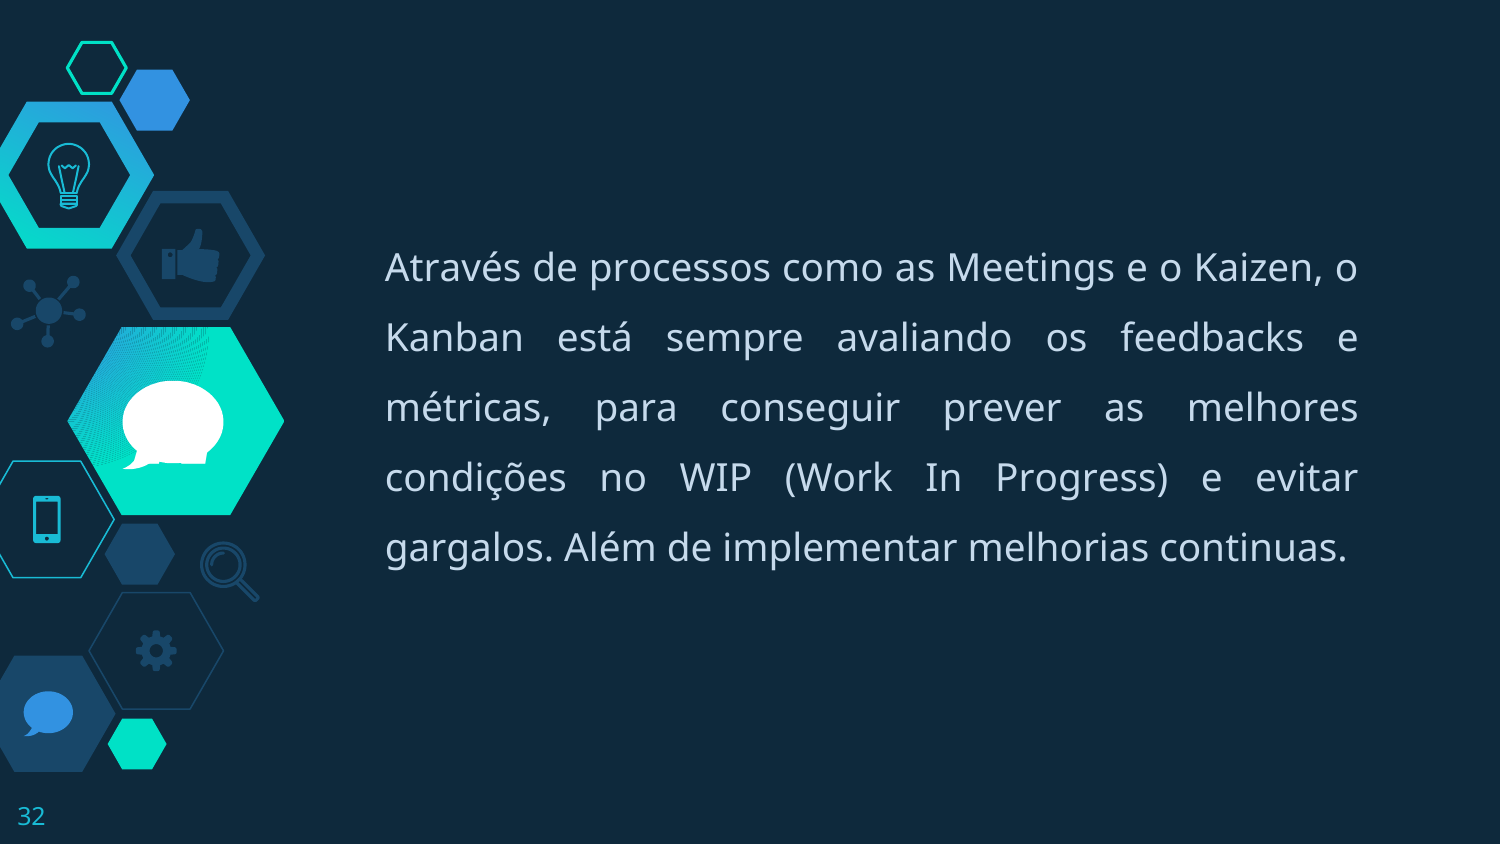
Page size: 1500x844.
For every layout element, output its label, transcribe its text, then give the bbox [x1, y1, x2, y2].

list Através de processos como as Meetings e o Kaizen, o Kanban está sempre avaliando os feedbacks e métricas, para conseguir prever as melhores condições no WIP (Work In Progress) e evitar gargalos. Além de implementar melhorias continuas. [346, 177, 1378, 611]
text_box [122, 380, 223, 469]
text_box 32 [2, 785, 93, 844]
